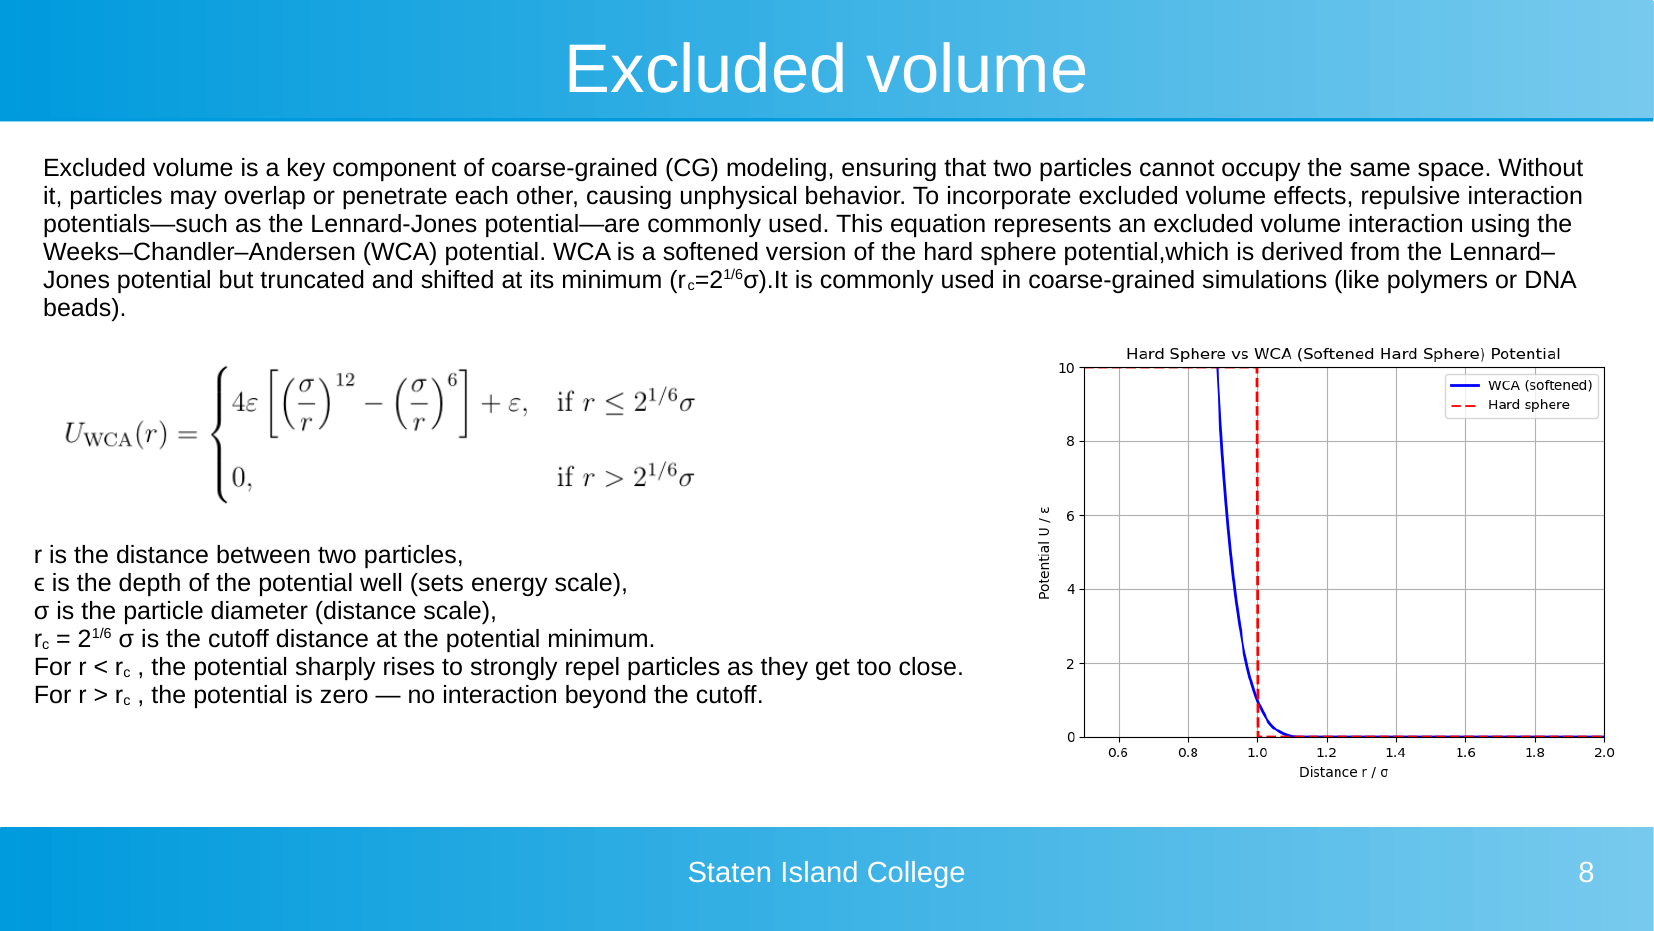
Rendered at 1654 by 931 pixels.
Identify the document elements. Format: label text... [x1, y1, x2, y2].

text_box Excluded volume is a key component of coarse-grained (CG) modeling, ensuring that two particles cannot occupy the same space. Without it, particles may overlap or penetrate each other, causing unphysical behavior. To incorporate excluded volume effects, repulsive interaction potentials—such as the Lennard-Jones potential—are commonly used. This equation represents an excluded volume interaction using the Weeks–Chandler–Andersen (WCA) potential. WCA is a softened version of the hard sphere potential,which is derived from the Lennard–Jones potential but truncated and shifted at its minimum (rc=21/6σ).It is commonly used in coarse-grained simulations (like polymers or DNA beads). [28, 146, 1613, 323]
picture [1027, 332, 1626, 779]
title Excluded volume [59, 29, 1595, 108]
text_box r is the distance between two particles, ϵ is the depth of the potential well (sets energy scale), σ is the particle diameter (distance scale), rc = 21/6 σ is the cutoff distance at the potential minimum. For r < rc , the potential sharply rises to strongly repel particles as they get too close. For r > rc , the potential is zero — no interaction beyond the cutoff. [19, 533, 999, 724]
picture [58, 360, 708, 511]
